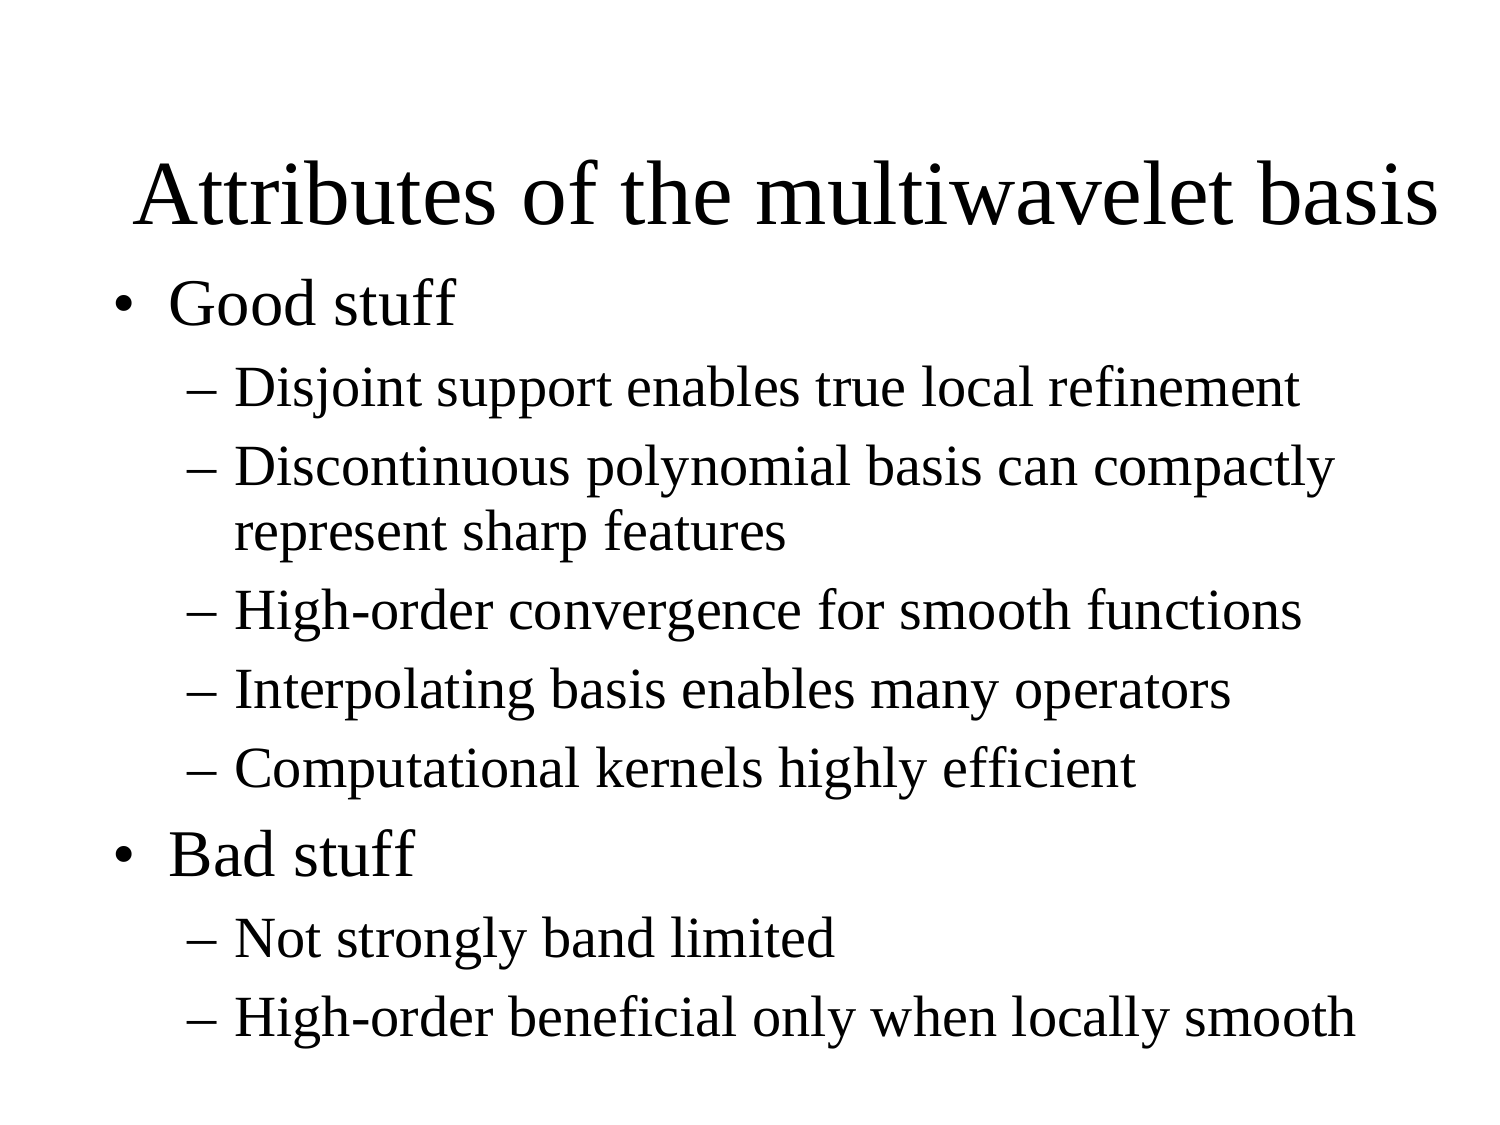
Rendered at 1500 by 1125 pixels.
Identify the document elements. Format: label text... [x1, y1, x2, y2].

title Attributes of the multiwavelet basis [112, 99, 1463, 288]
list Good stuff Disjoint support enables true local refinement Discontinuous polynomial basis can compactly represent sharp features High-order convergence for smooth functions Interpolating basis enables many operators Computational kernels highly efficient Bad stuff Not strongly band limited High-order beneficial only when locally smooth [112, 265, 1426, 1051]
